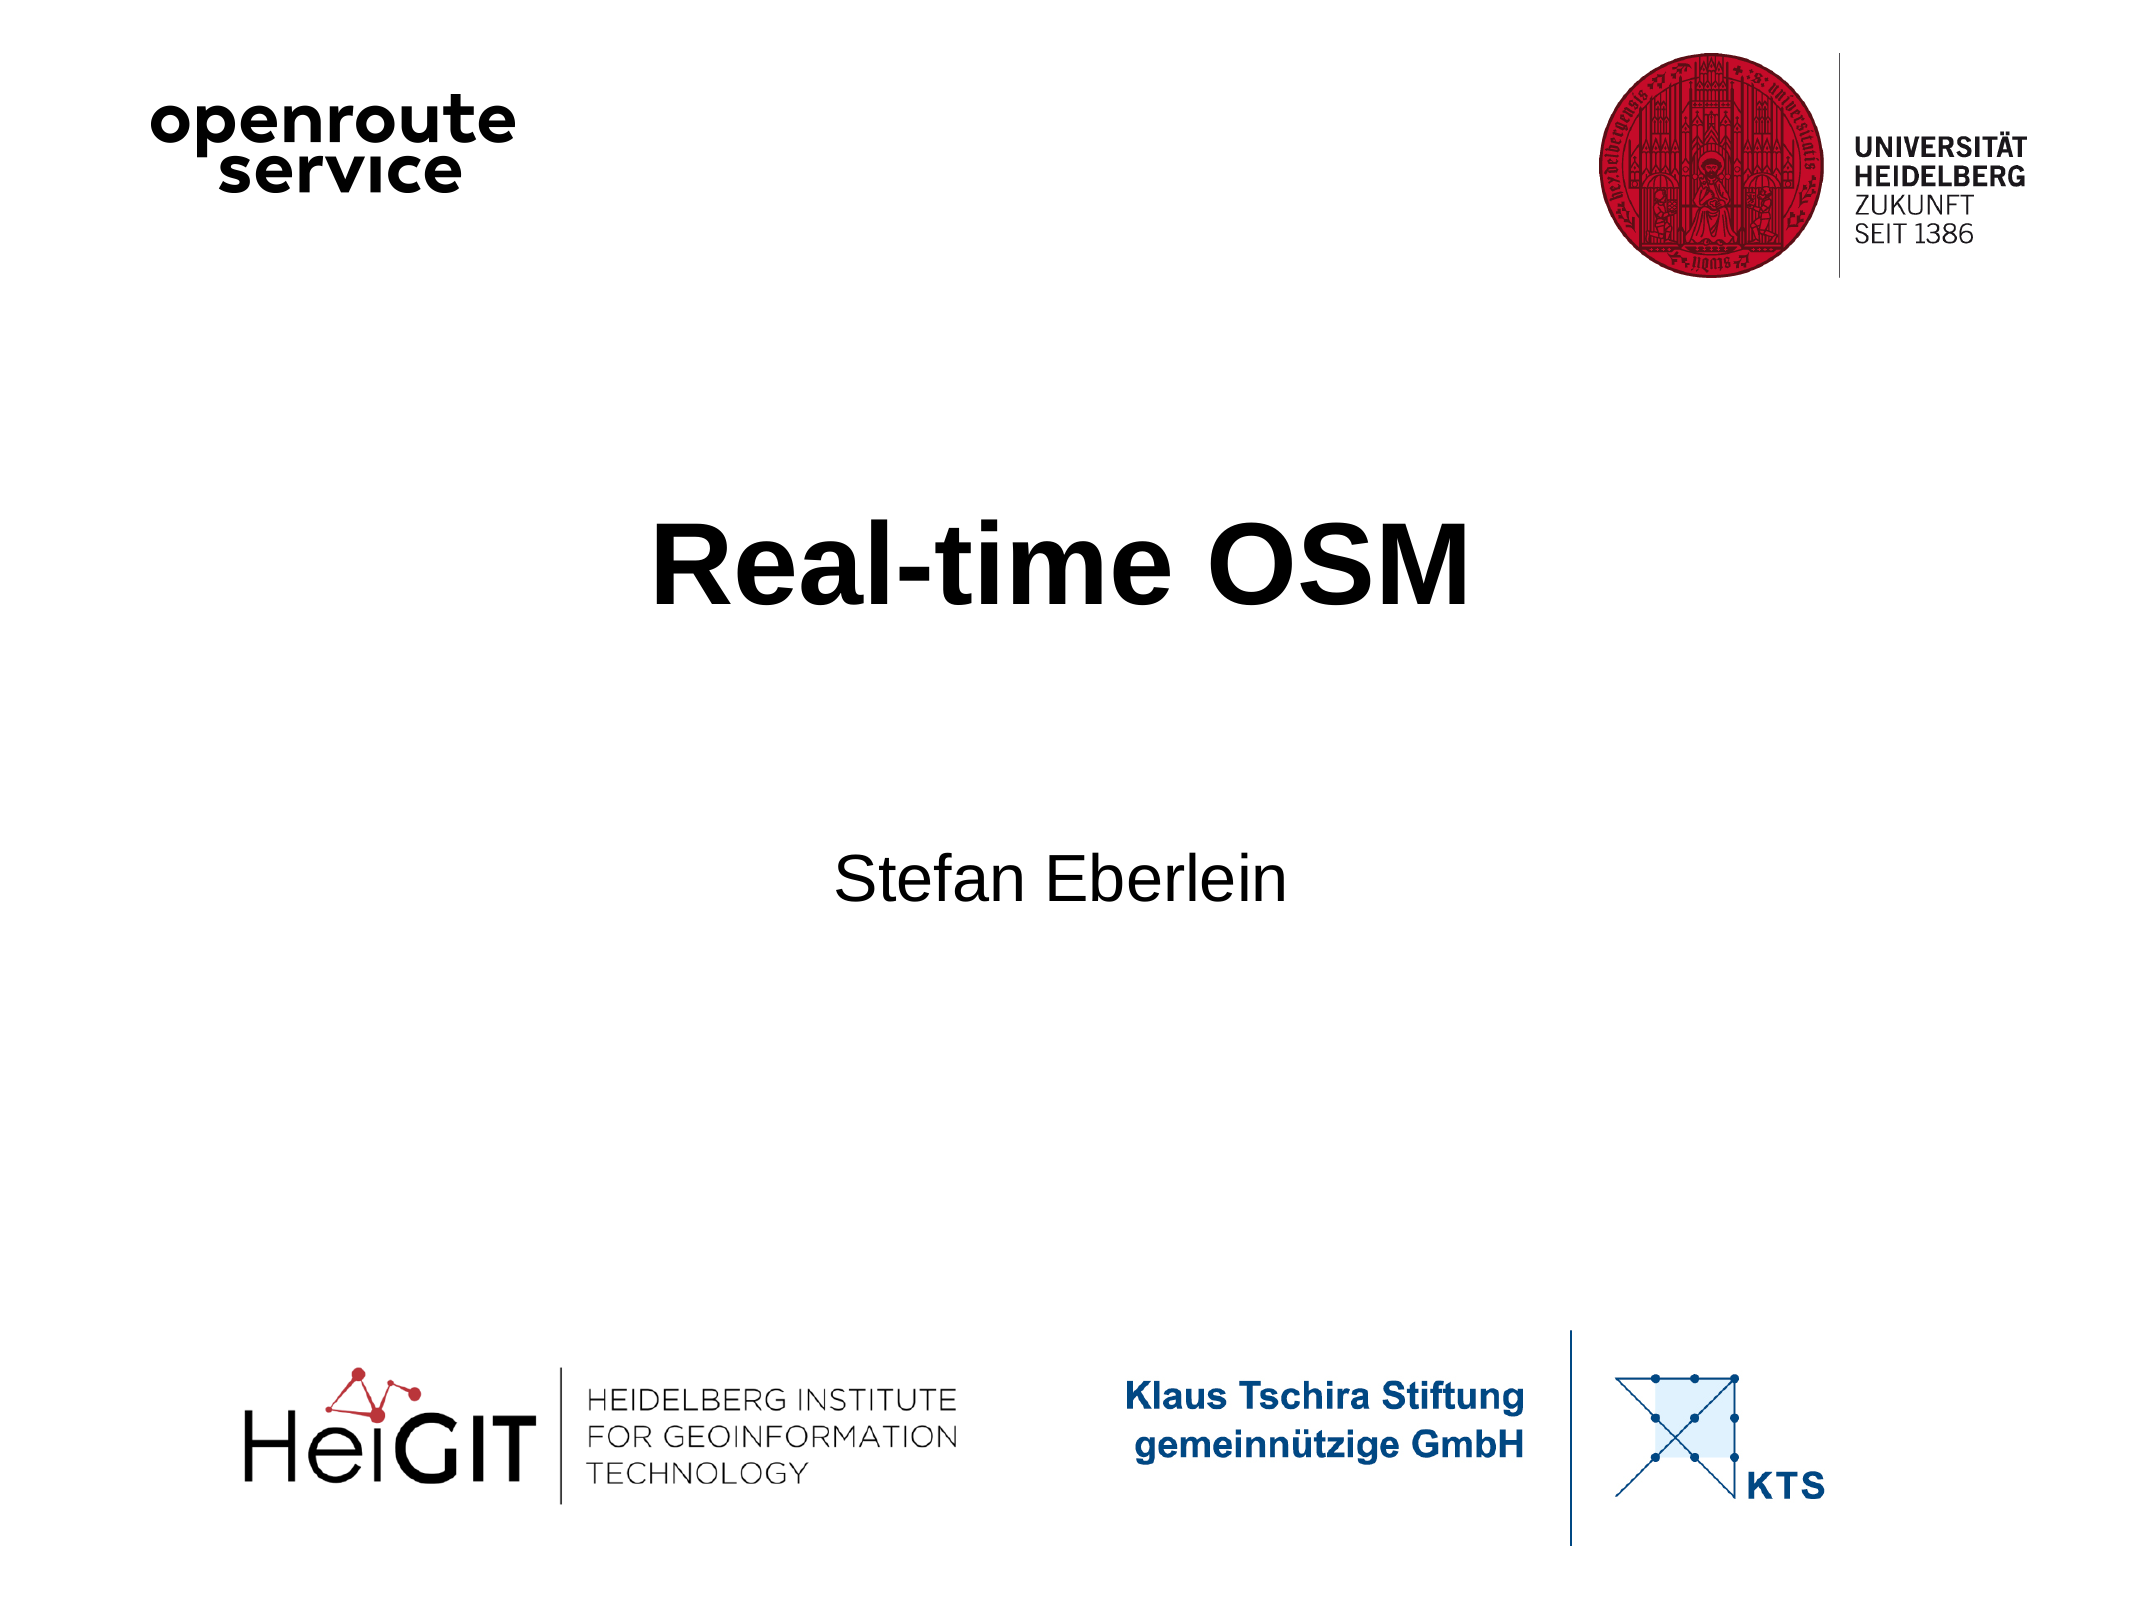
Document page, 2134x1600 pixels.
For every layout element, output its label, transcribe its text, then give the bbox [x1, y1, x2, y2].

picture [151, 94, 515, 193]
picture [225, 1336, 975, 1524]
picture [1599, 53, 2027, 278]
picture [1085, 1243, 1869, 1600]
text_box Real-time OSM Stefan Eberlein [105, 472, 2018, 927]
